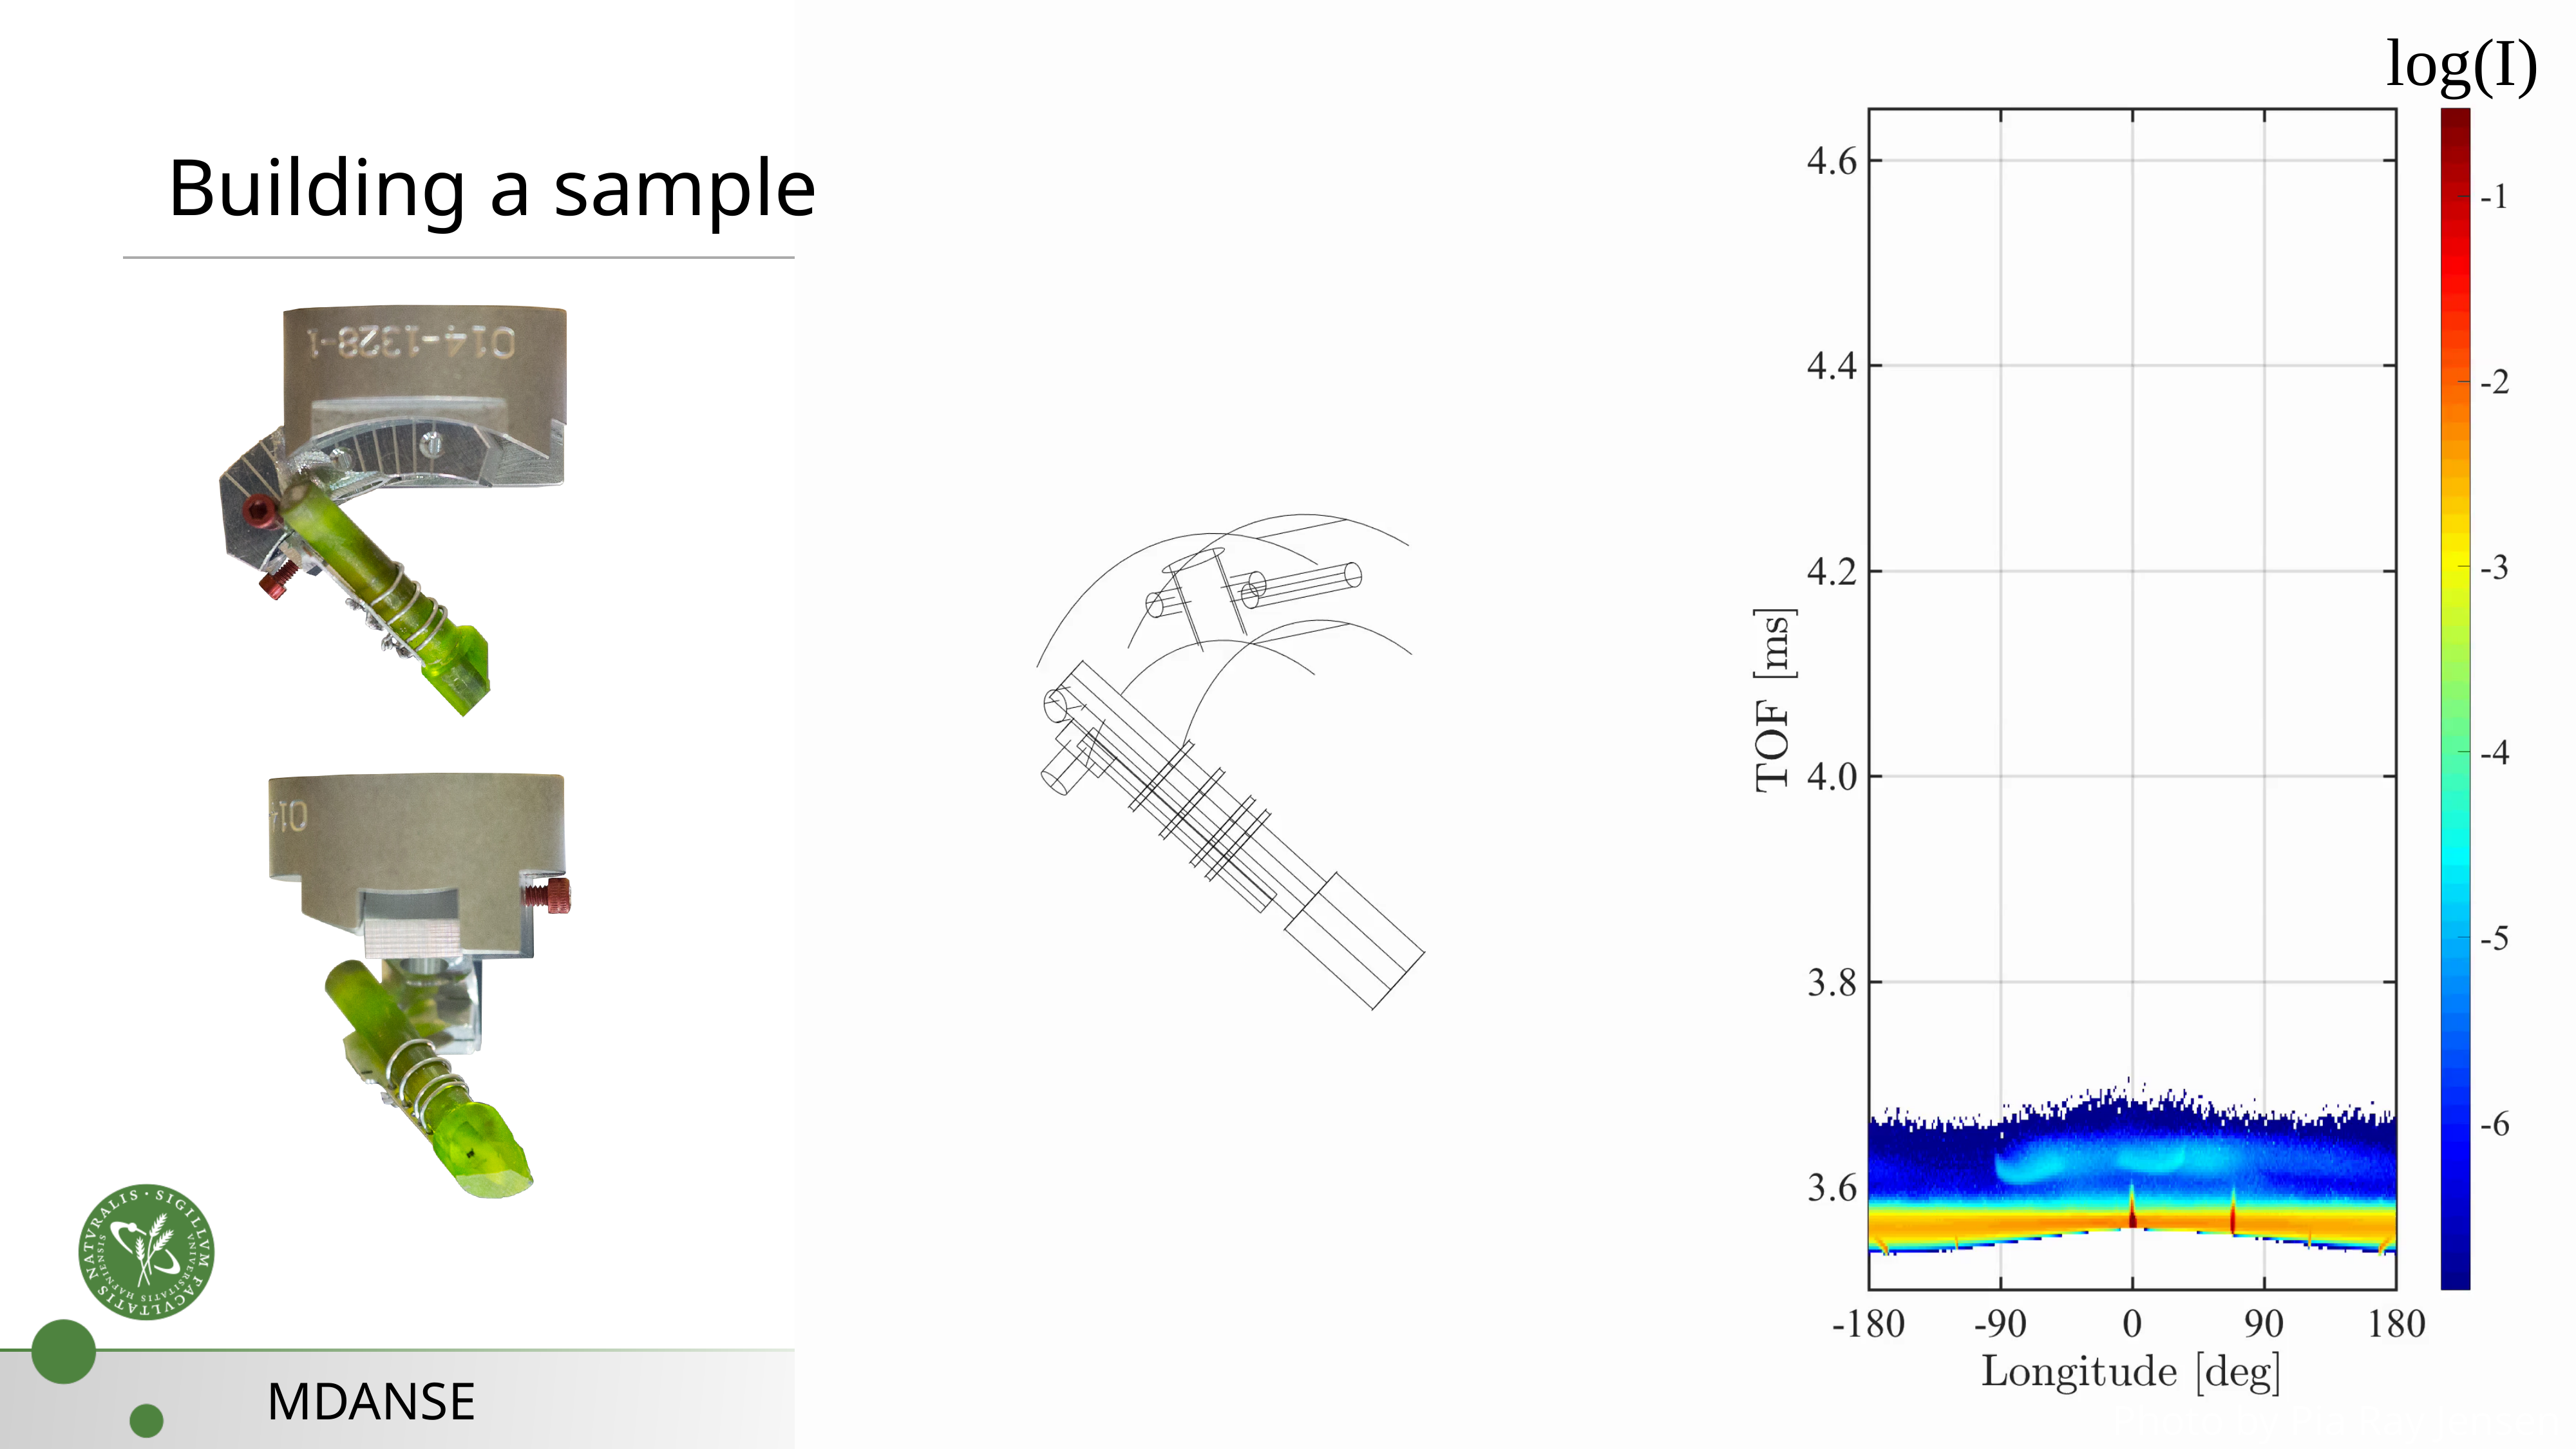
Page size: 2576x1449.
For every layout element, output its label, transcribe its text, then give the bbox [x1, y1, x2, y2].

title Building a sample [158, 0, 1922, 239]
text_box [794, 0, 2576, 1449]
text_box Photo by Pia Ray Jensen [2107, 1389, 2568, 1449]
text_box log(I) [2381, 12, 2545, 104]
picture [31, 142, 692, 1449]
